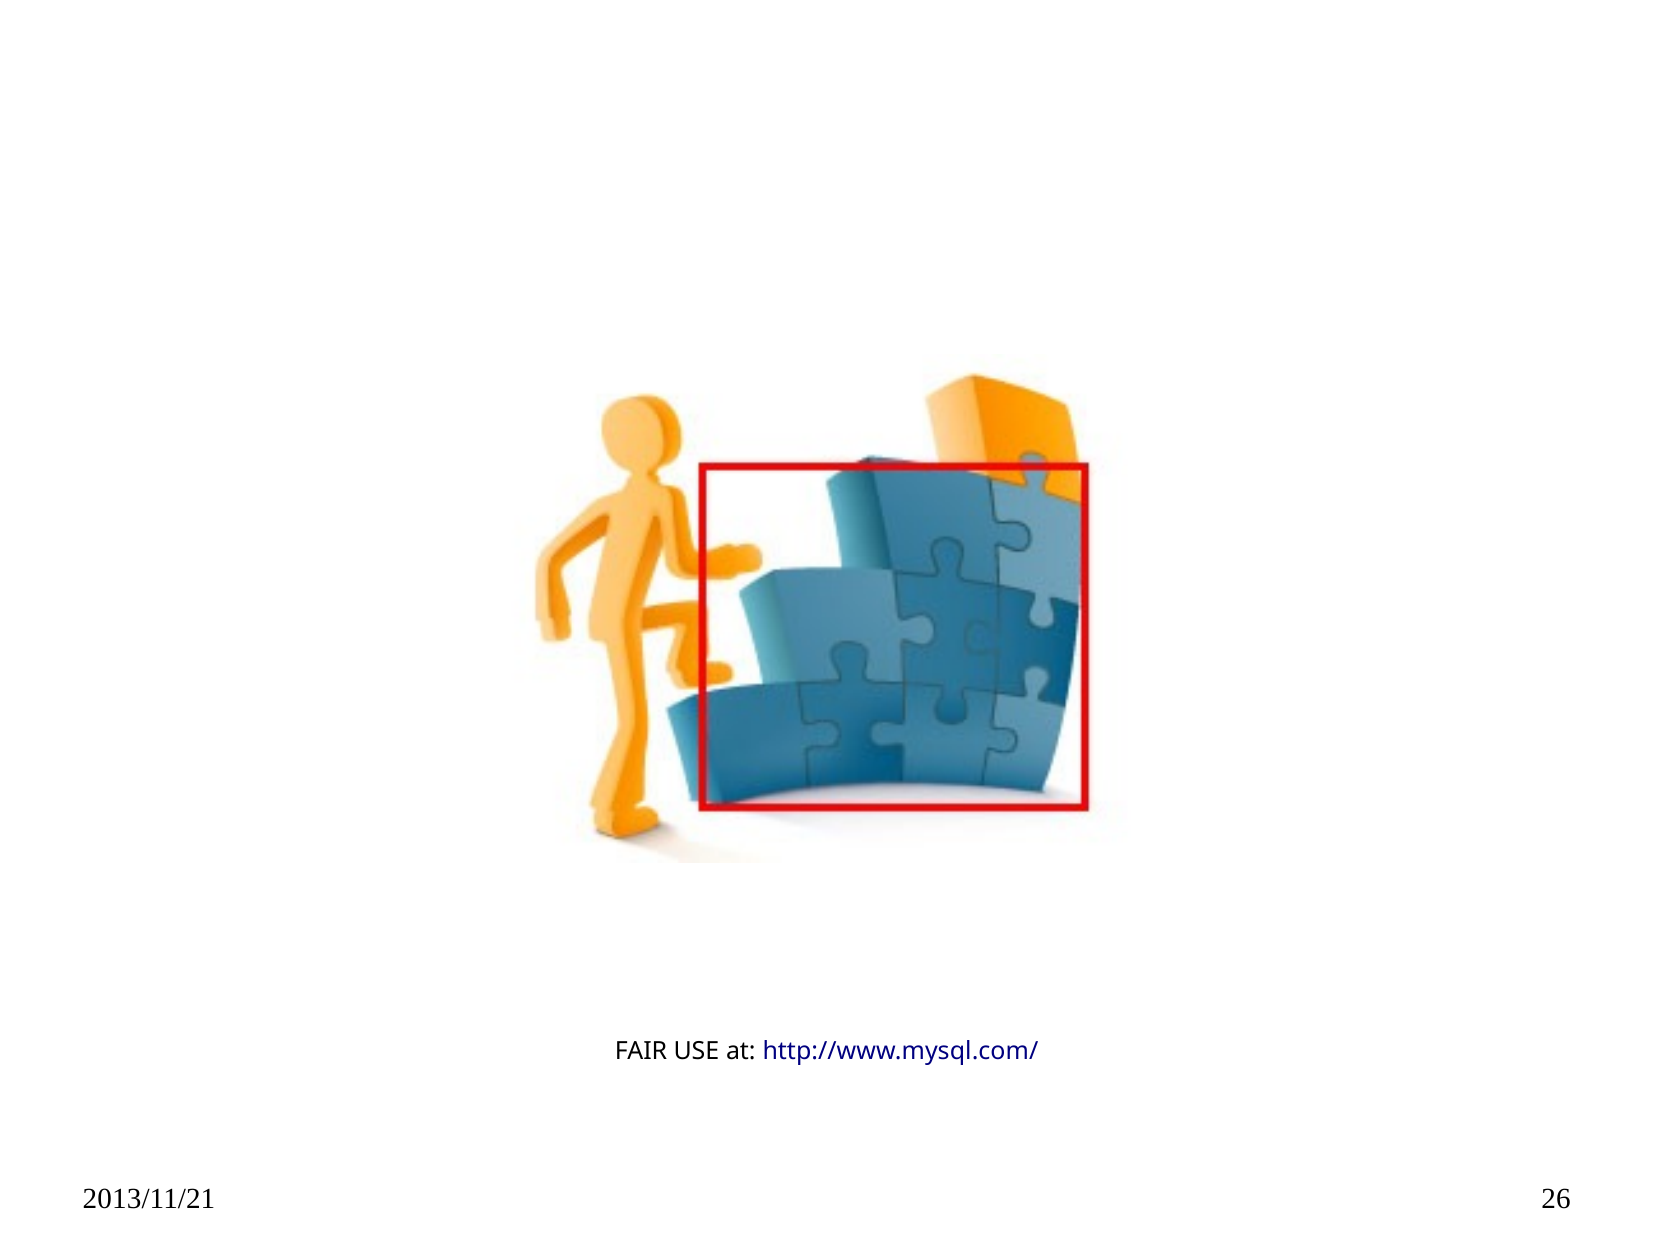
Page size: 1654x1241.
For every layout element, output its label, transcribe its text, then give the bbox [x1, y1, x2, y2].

picture [475, 354, 1189, 863]
text_box FAIR USE at: http://www.mysql.com/ [206, 1008, 1447, 1093]
